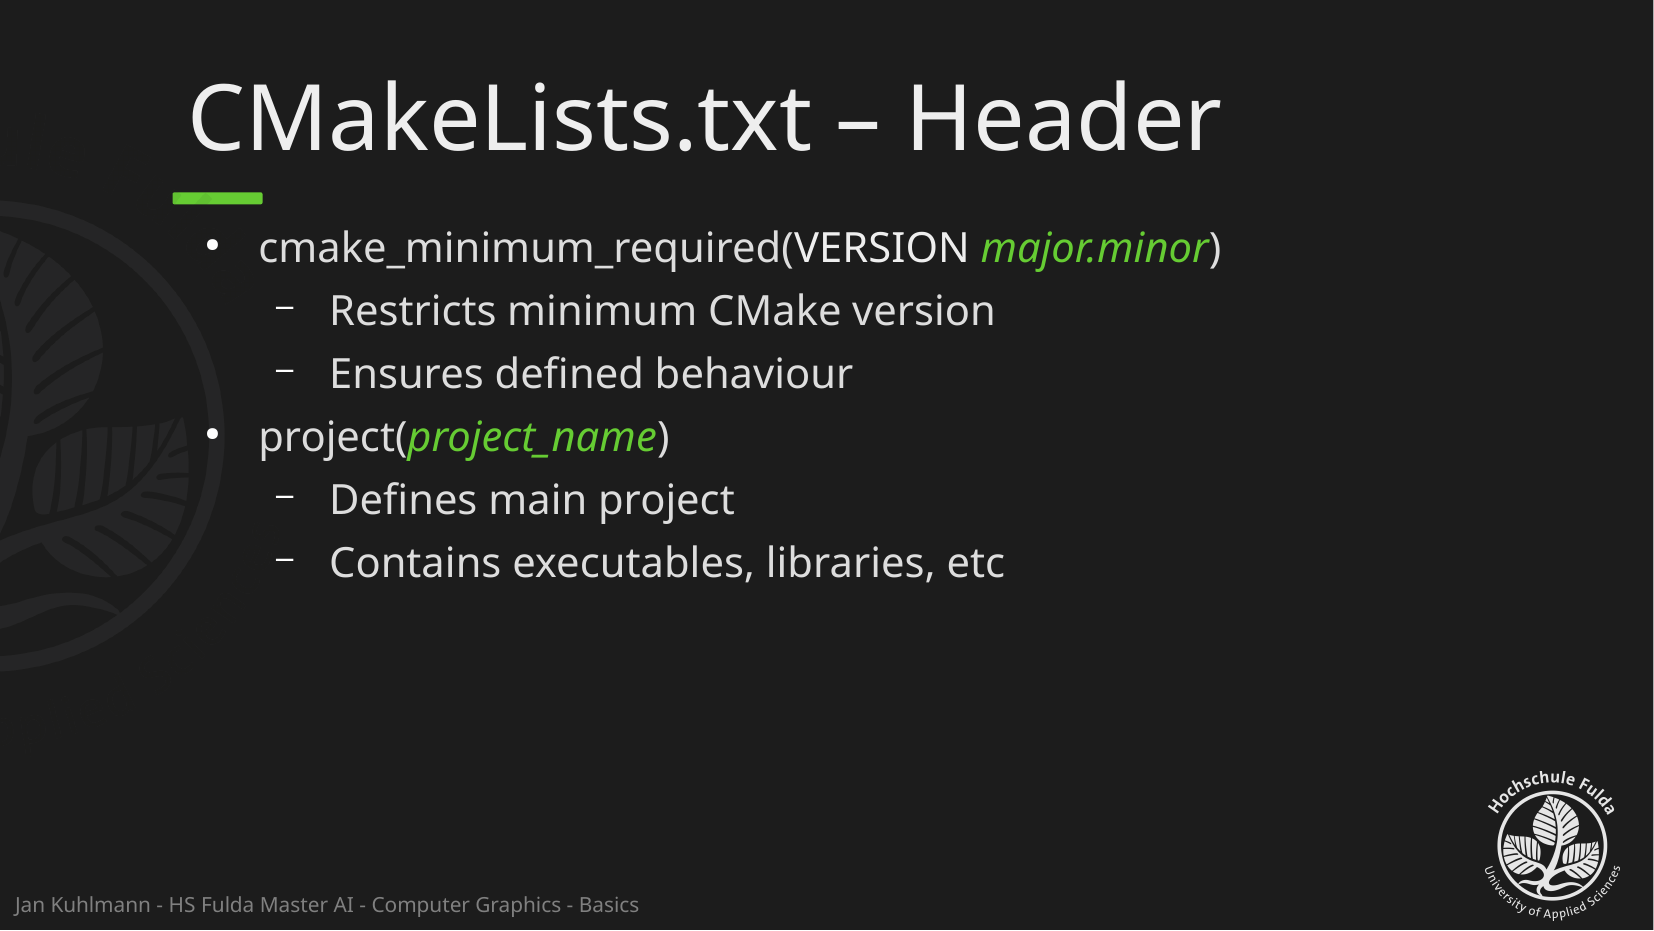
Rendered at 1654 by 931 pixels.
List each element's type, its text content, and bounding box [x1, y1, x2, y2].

picture [1485, 771, 1620, 921]
list cmake_minimum_required(VERSION major.minor) Restricts minimum CMake version Ensures defined behaviour project(project_name) Defines main project Contains executables, libraries, etc [187, 217, 1571, 758]
title CMakeLists.txt – Header [187, 37, 1571, 193]
